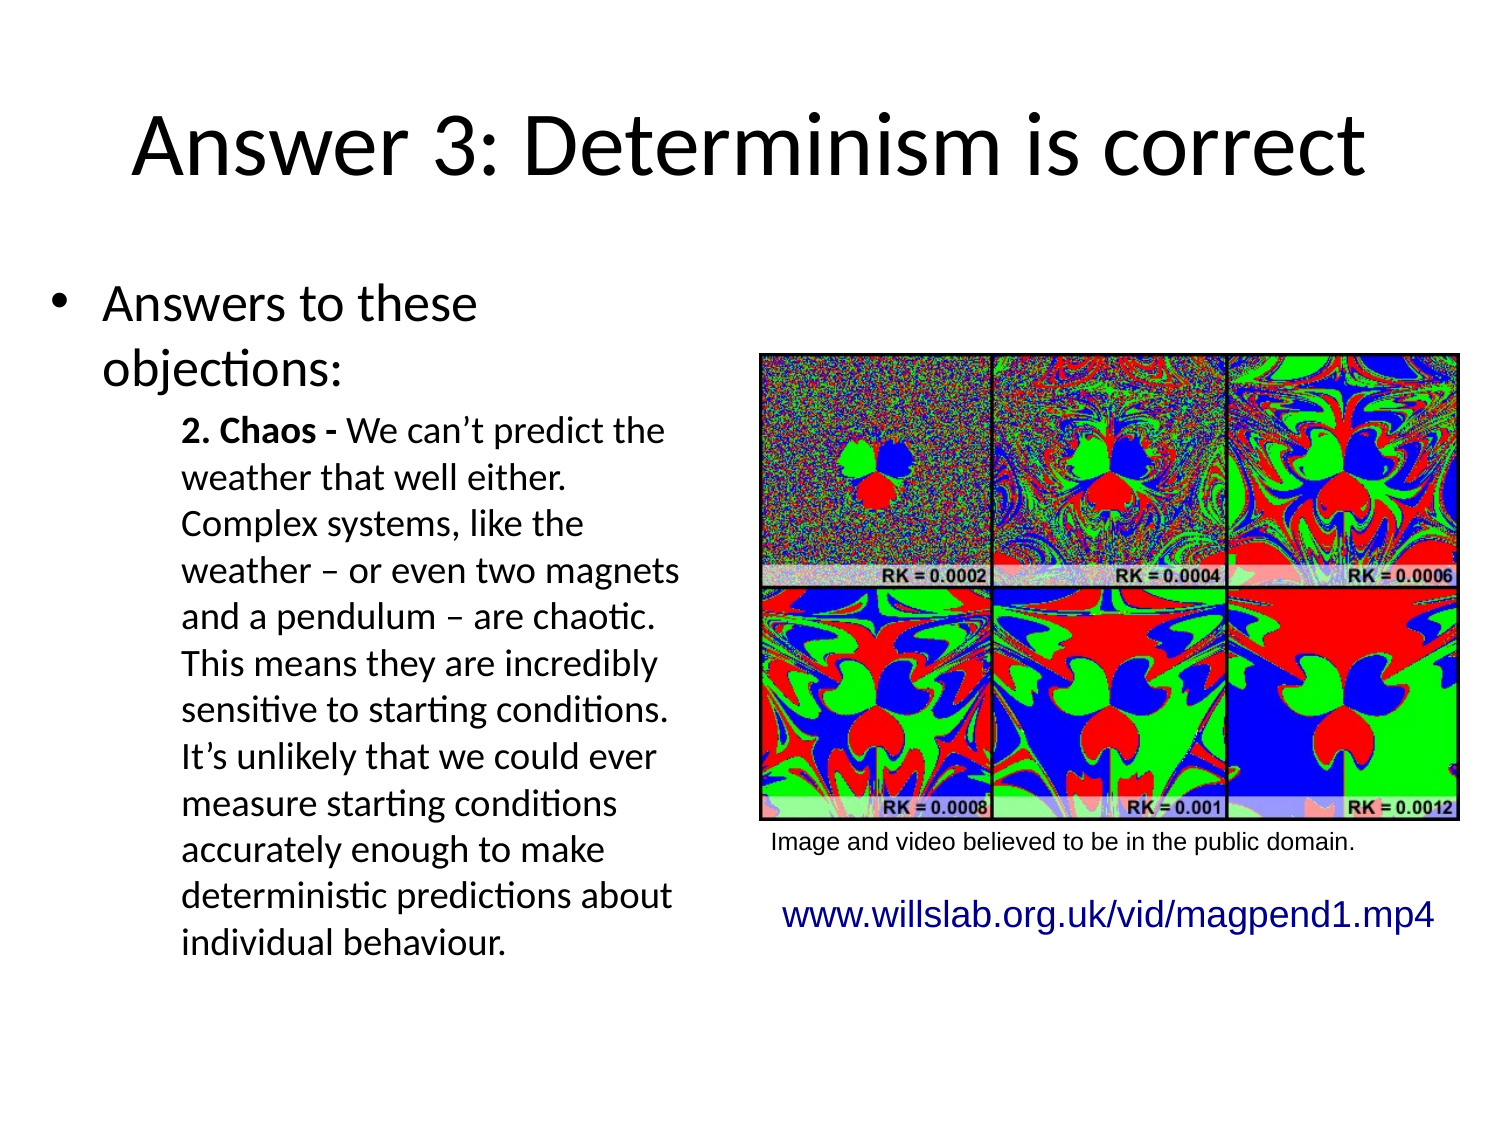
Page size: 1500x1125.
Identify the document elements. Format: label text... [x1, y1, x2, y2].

title Answer 3: Determinism is correct [75, 45, 1425, 233]
text_box Image and video believed to be in the public domain. [755, 820, 1500, 919]
list Answers to these objections: 2. Chaos - We can’t predict the weather that well either. Complex systems, like the weather – or even two magnets and a pendulum – are chaotic. This means they are incredibly sensitive to starting conditions. It’s unlikely that we could ever measure starting conditions accurately enough to make deterministic predictions about individual behaviour. [35, 259, 711, 1003]
picture [759, 353, 1460, 820]
text_box www.willslab.org.uk/vid/magpend1.mp4 [767, 885, 1453, 943]
